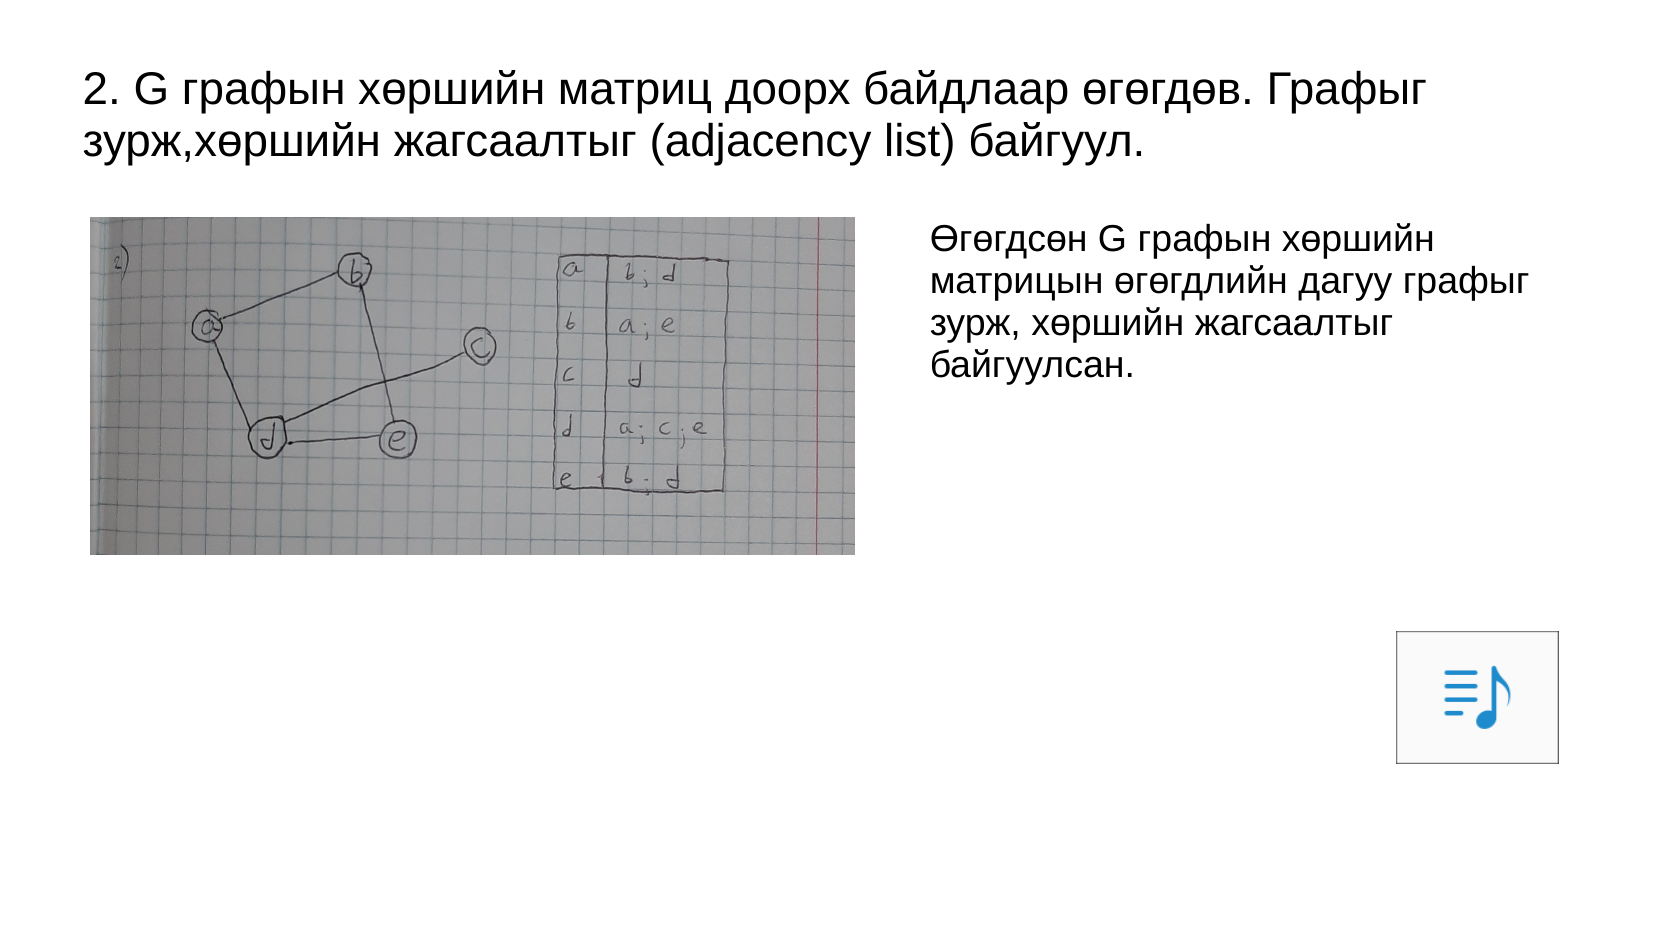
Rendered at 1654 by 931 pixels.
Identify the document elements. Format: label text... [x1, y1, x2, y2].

picture [90, 217, 855, 556]
text_box Өгөгдсөн G графын хөршийн матрицын өгөгдлийн дагуу графыг зурж, хөршийн жагсаалтыг байгуулсан. [915, 210, 1576, 393]
title 2. G графын хөршийн матриц доорх байдлаар өгөгдөв. Графыг зурж,хөршийн жагсаалтыг (adjacency list) байгуул. [82, 36, 1571, 193]
text_box [1395, 630, 1561, 766]
